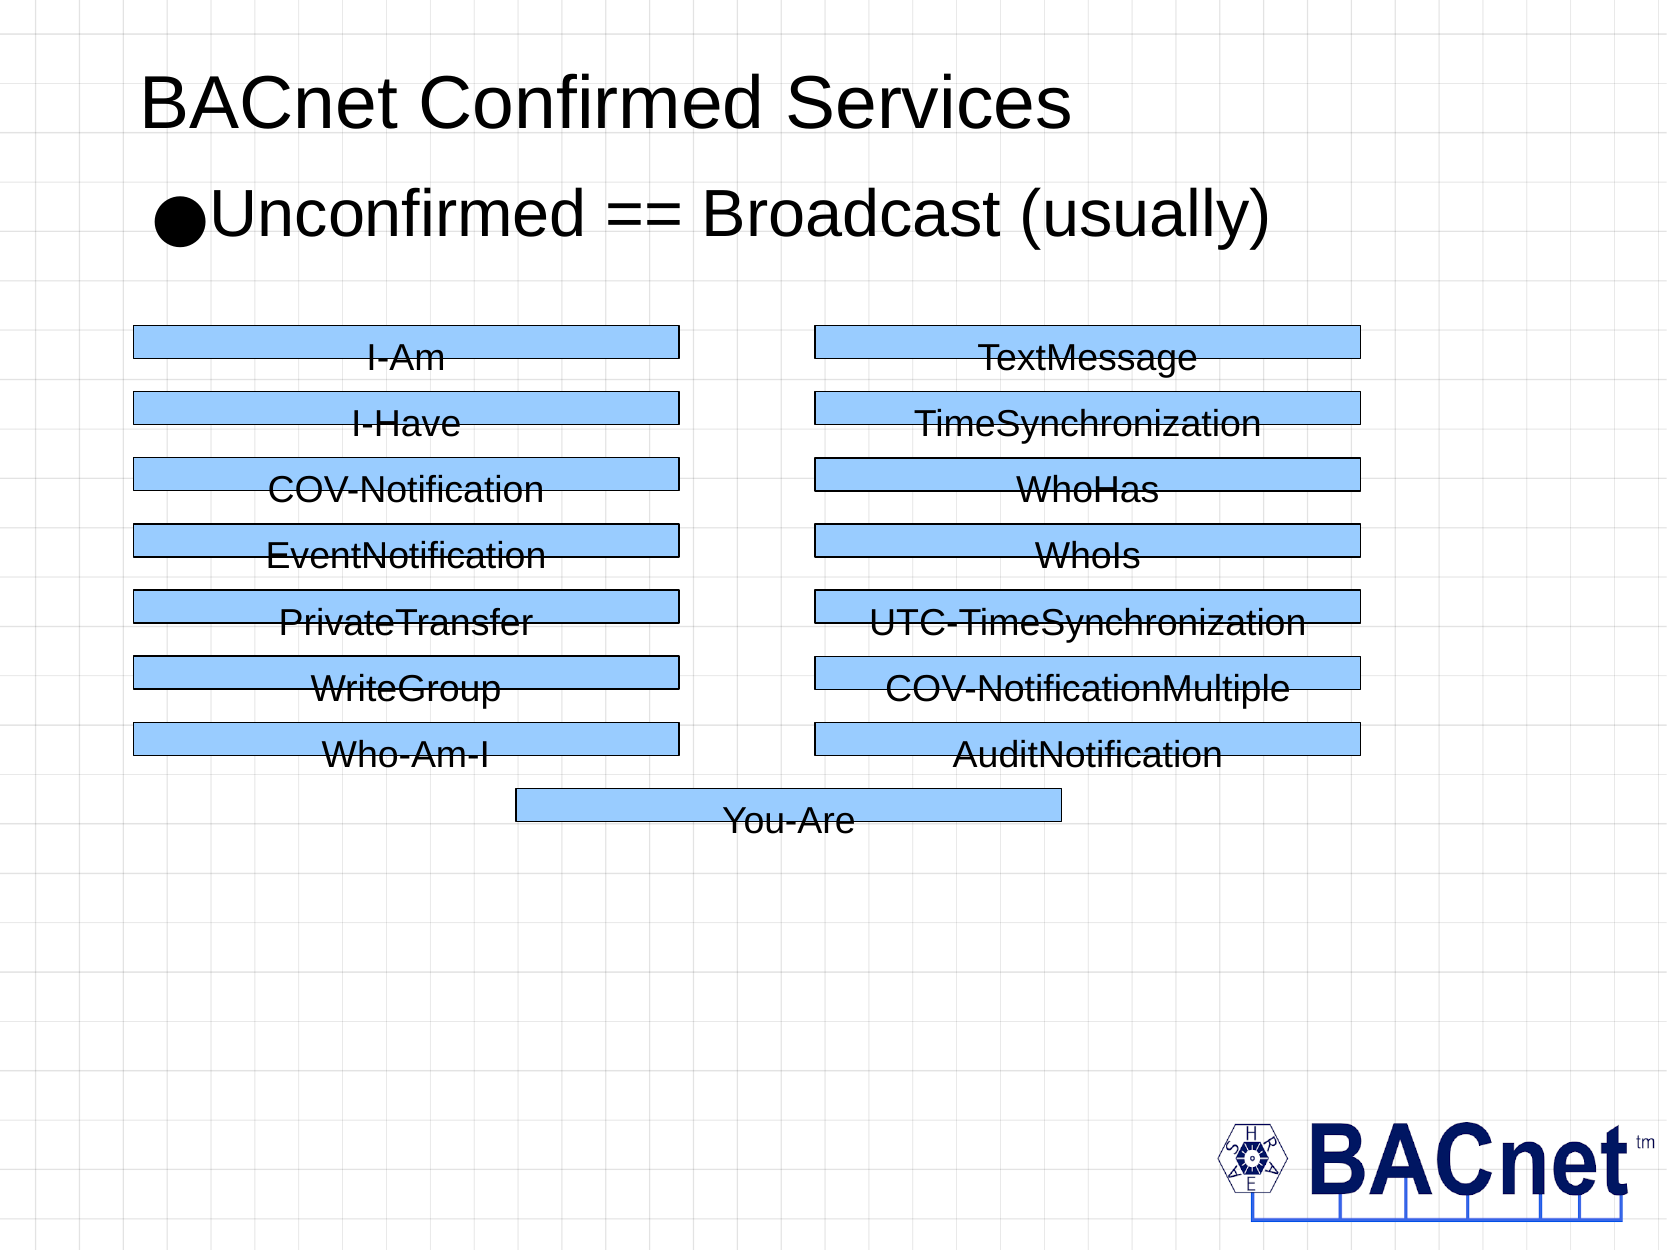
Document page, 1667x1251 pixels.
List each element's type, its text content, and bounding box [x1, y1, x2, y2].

text_box WhoHas [815, 457, 1361, 491]
text_box WriteGroup [133, 656, 679, 690]
text_box I-Have [133, 391, 679, 425]
text_box COV-NotificationMultiple [815, 656, 1361, 690]
text_box TimeSynchronization [815, 391, 1361, 425]
text_box WhoIs [815, 523, 1361, 557]
picture [0, 0, 1667, 1250]
text_box UTC-TimeSynchronization [815, 590, 1361, 624]
text_box EventNotification [133, 523, 679, 557]
text_box I-Am [133, 325, 679, 359]
title BACnet Confirmed Services [133, 47, 1630, 169]
text_box TextMessage [815, 325, 1361, 359]
text_box You-Are [516, 788, 1062, 822]
text_box I-Am [397, 347, 406, 359]
text_box Unconfirmed == Broadcast (usually) [133, 169, 1667, 277]
text_box PrivateTransfer [133, 590, 679, 624]
text_box Who-Am-I [133, 722, 679, 756]
text_box AuditNotification [815, 722, 1361, 756]
text_box COV-Notification [133, 457, 679, 491]
